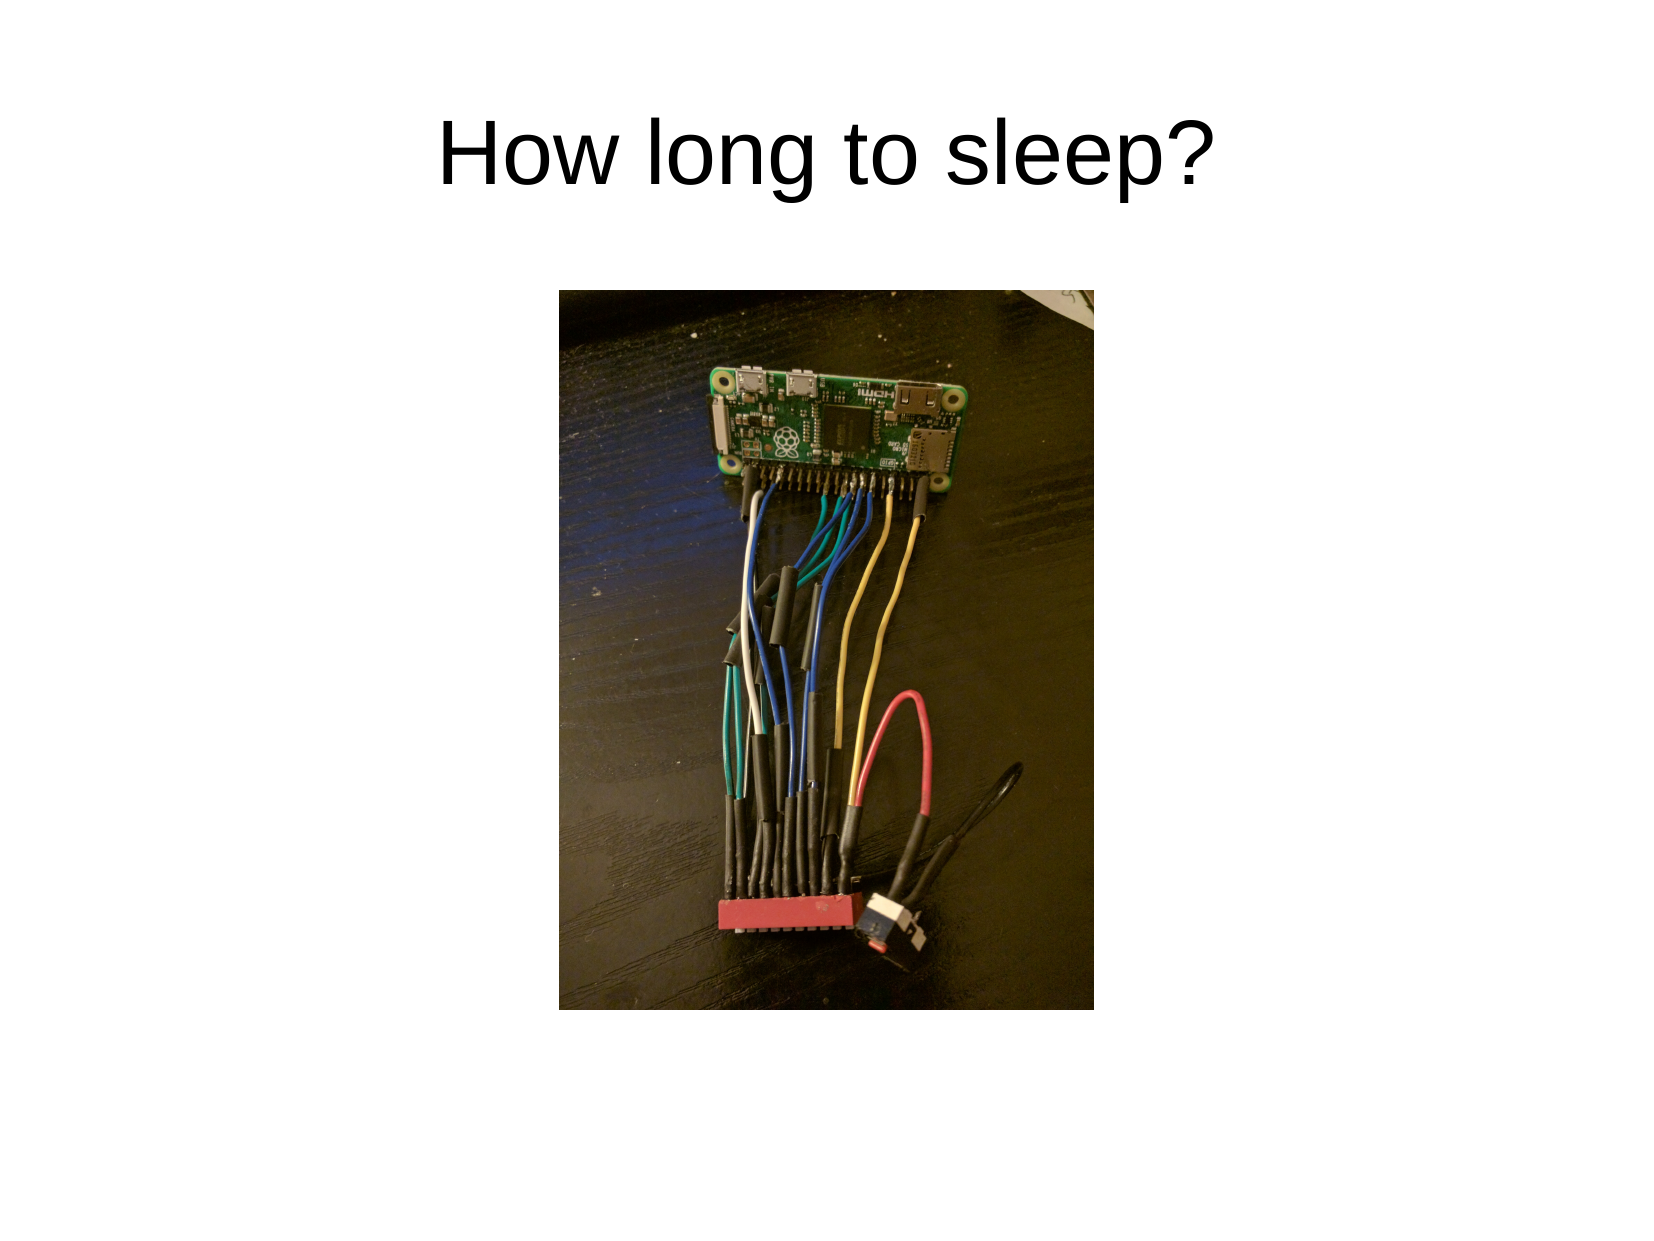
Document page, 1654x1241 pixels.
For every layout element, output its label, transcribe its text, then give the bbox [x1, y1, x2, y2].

title How long to sleep? [82, 49, 1571, 257]
picture [559, 290, 1094, 1010]
